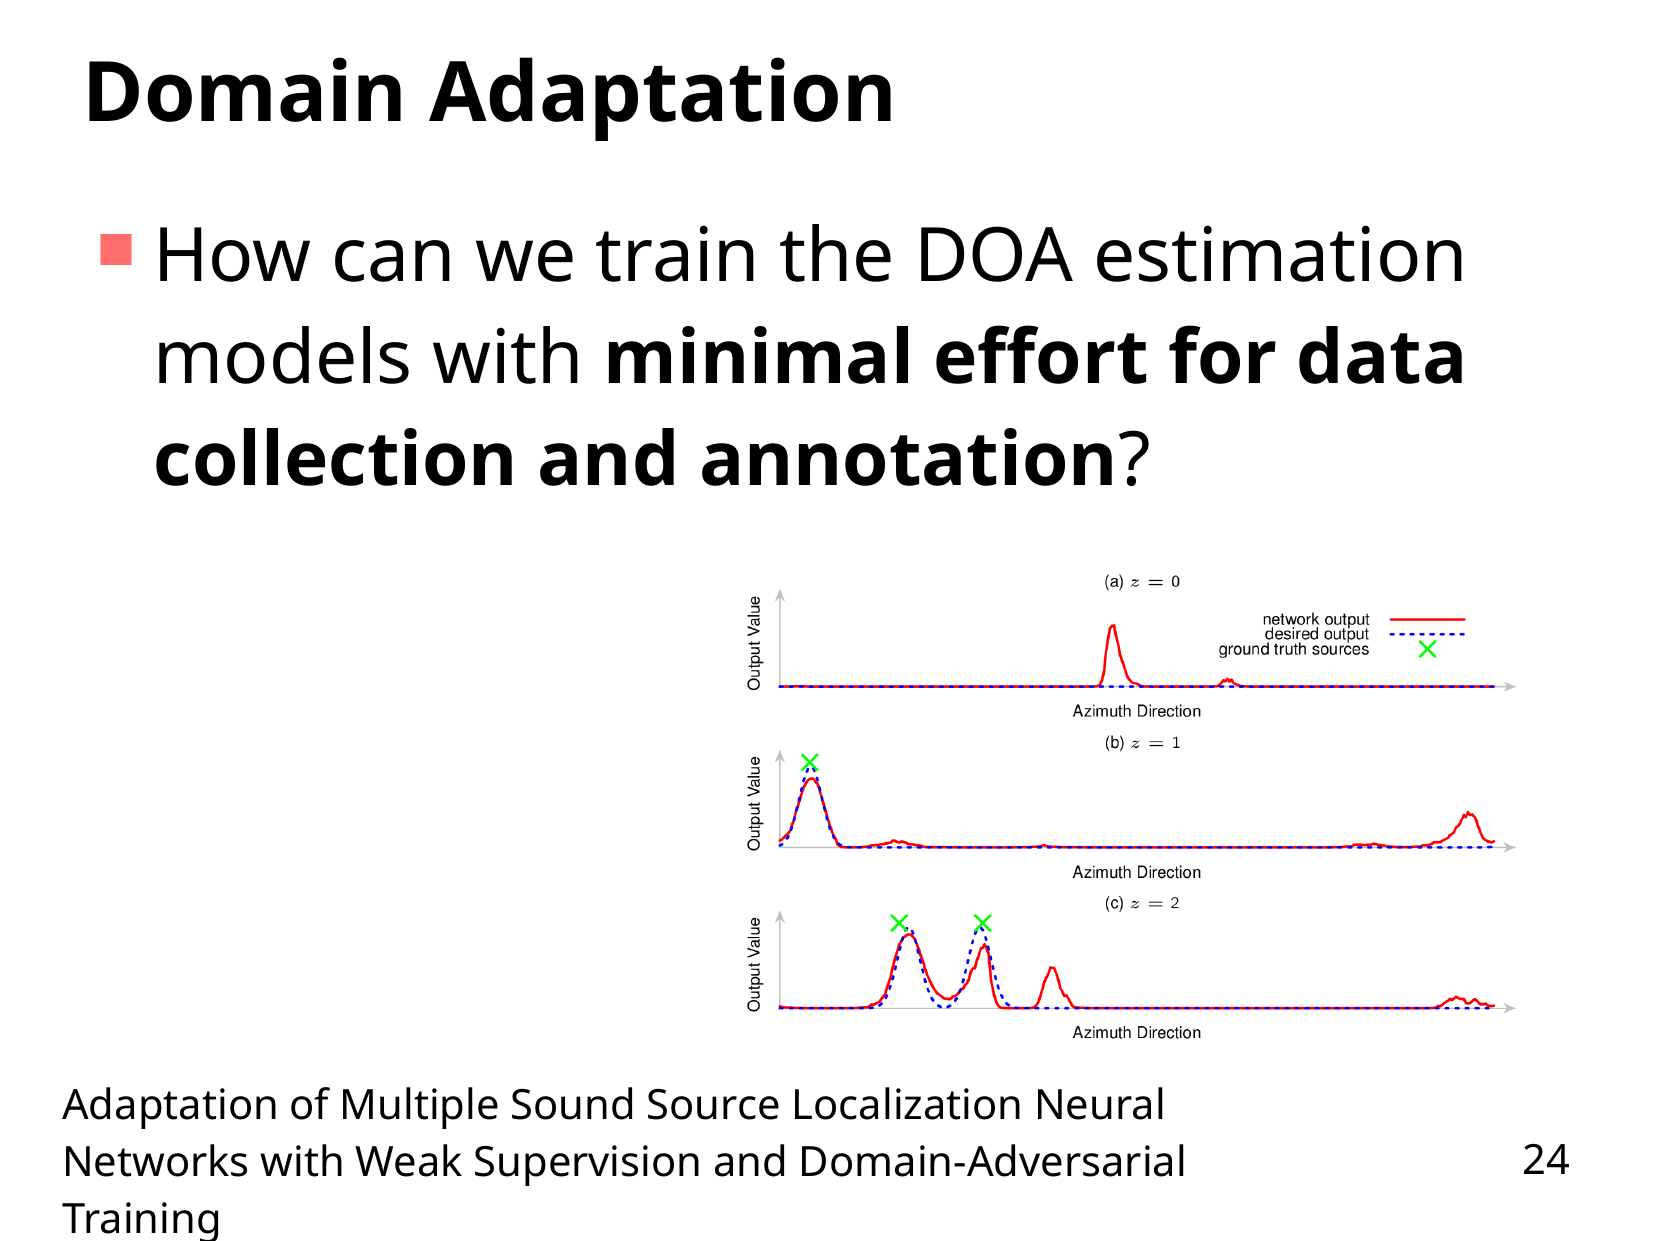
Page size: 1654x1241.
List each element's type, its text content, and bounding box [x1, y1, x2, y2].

text_box Adaptation of Multiple Sound Source Localization Neural Networks with Weak Supervision and Domain-Adversarial Training He et al., in ICASSP 2019 [47, 1067, 1359, 1241]
title Domain Adaptation [82, 37, 1571, 143]
list How can we train the DOA estimation models with minimal effort for data collection and annotation? [82, 200, 1571, 1111]
picture [732, 566, 1525, 1048]
